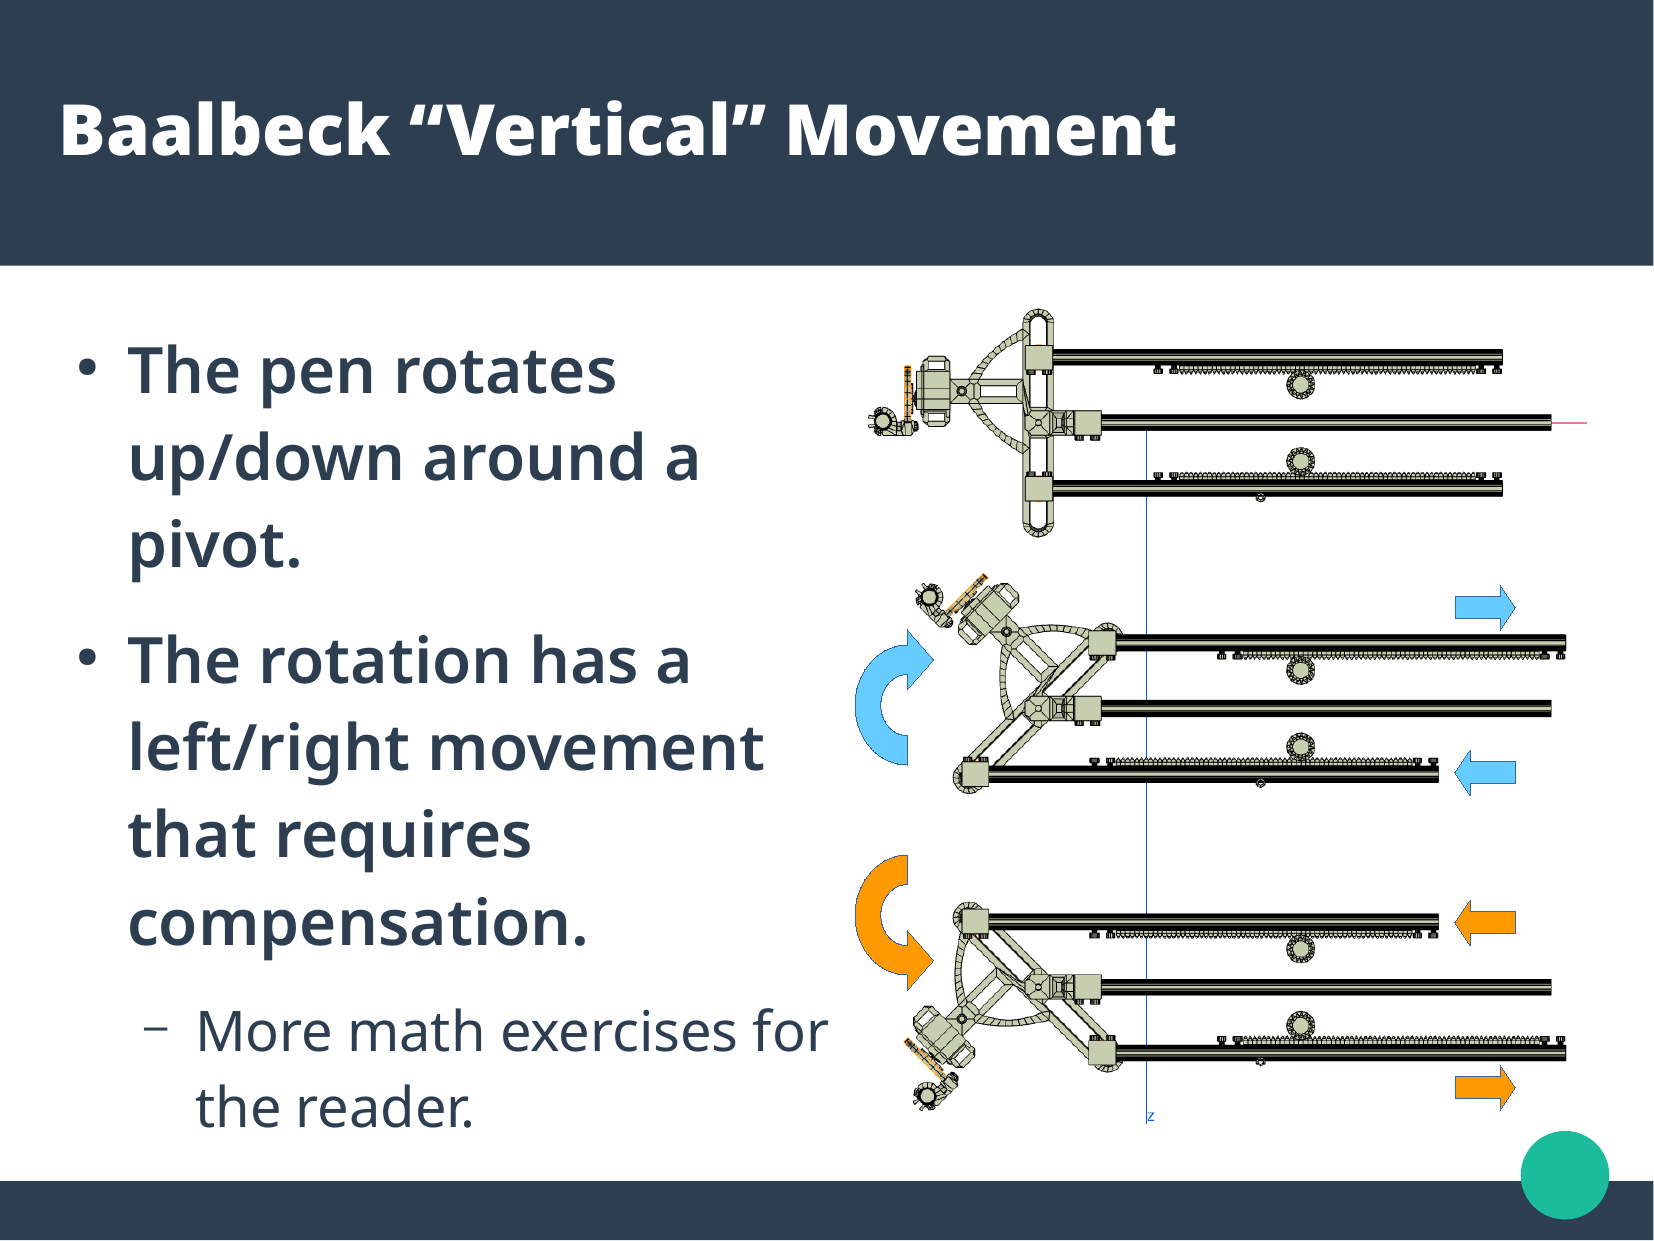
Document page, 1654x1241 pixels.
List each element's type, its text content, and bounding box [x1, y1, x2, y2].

picture [840, 299, 1587, 1124]
text_box [1454, 750, 1516, 796]
text_box [855, 629, 934, 766]
list The pen rotates up/down around a pivot. The rotation has a left/right movement that requires compensation. More math exercises for the reader. [59, 324, 841, 1152]
text_box [1454, 900, 1516, 946]
text_box [1455, 585, 1516, 631]
title Baalbeck “Vertical” Movement [59, 49, 1595, 207]
text_box [855, 855, 934, 991]
text_box [1455, 1065, 1516, 1111]
